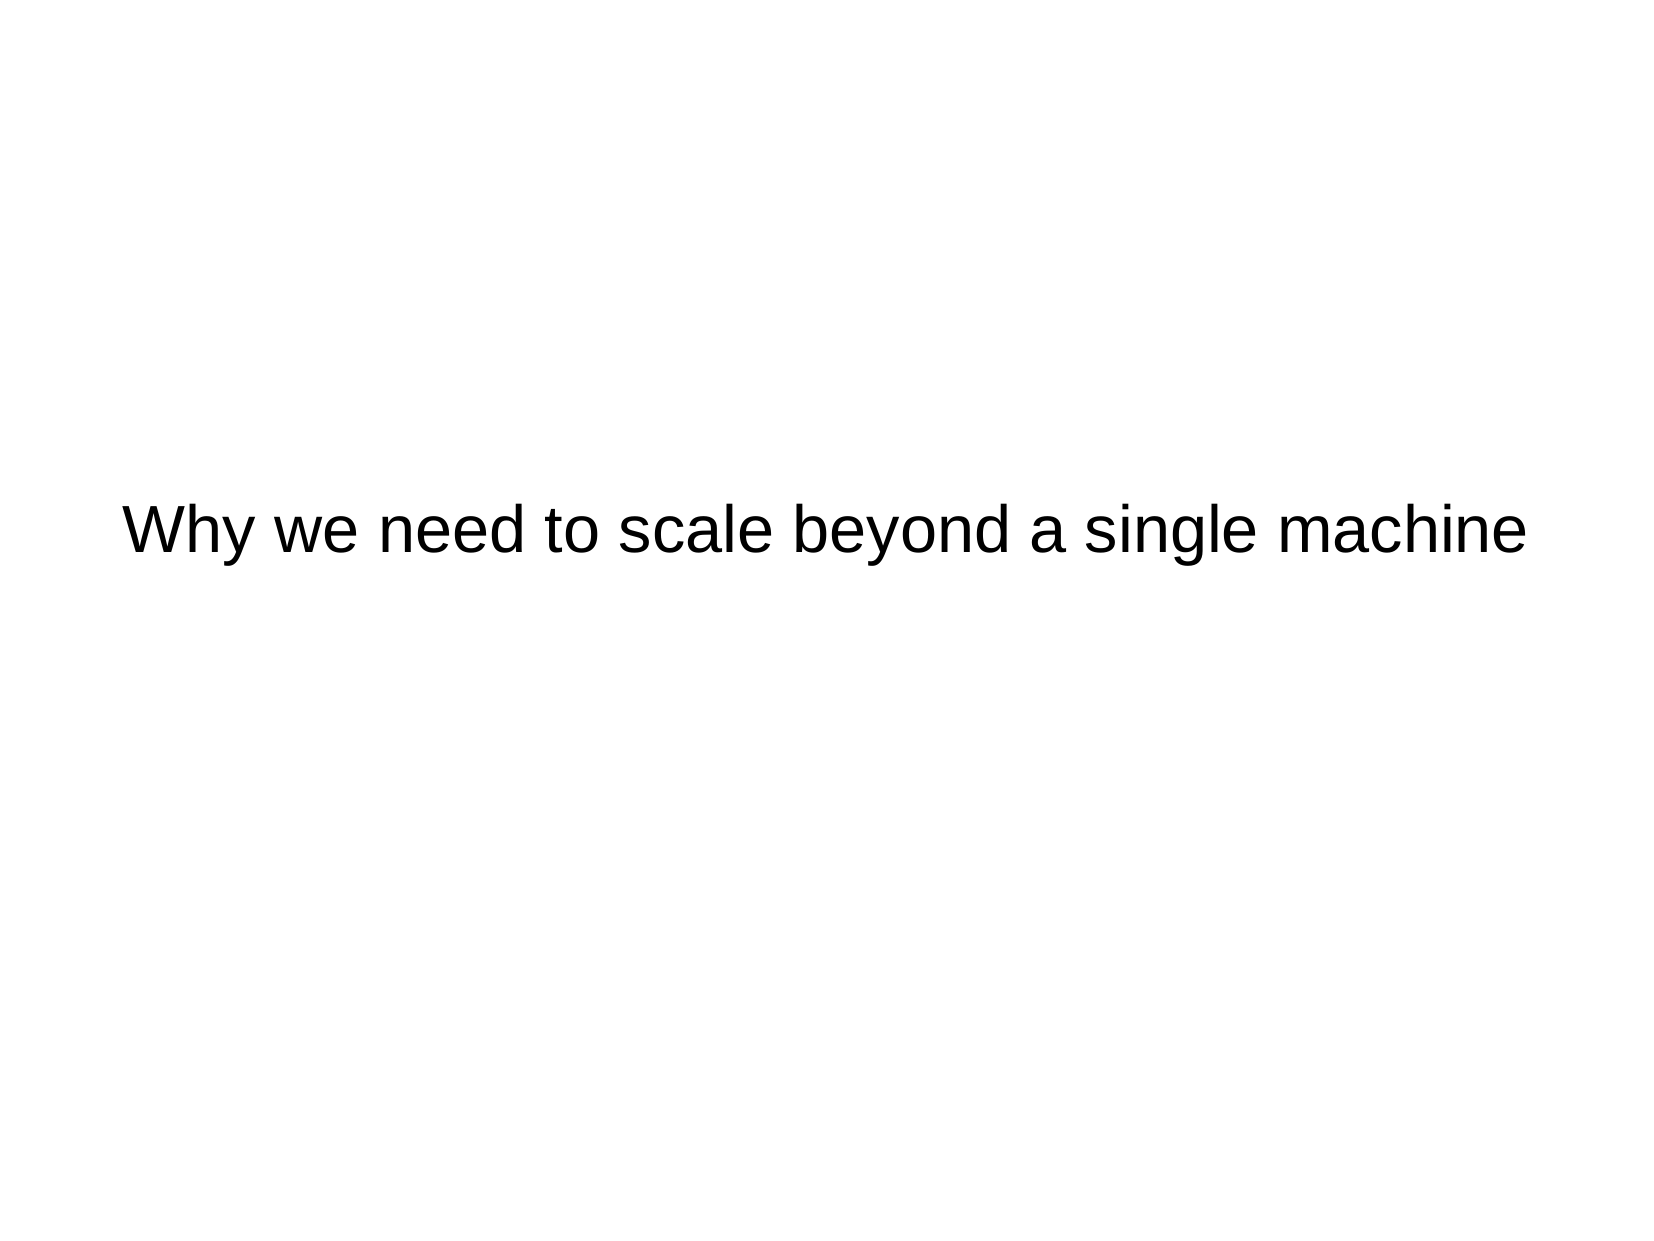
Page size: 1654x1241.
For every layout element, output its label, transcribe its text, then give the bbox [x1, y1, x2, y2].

subtitle Why we need to scale beyond a single machine [82, 49, 1571, 1010]
